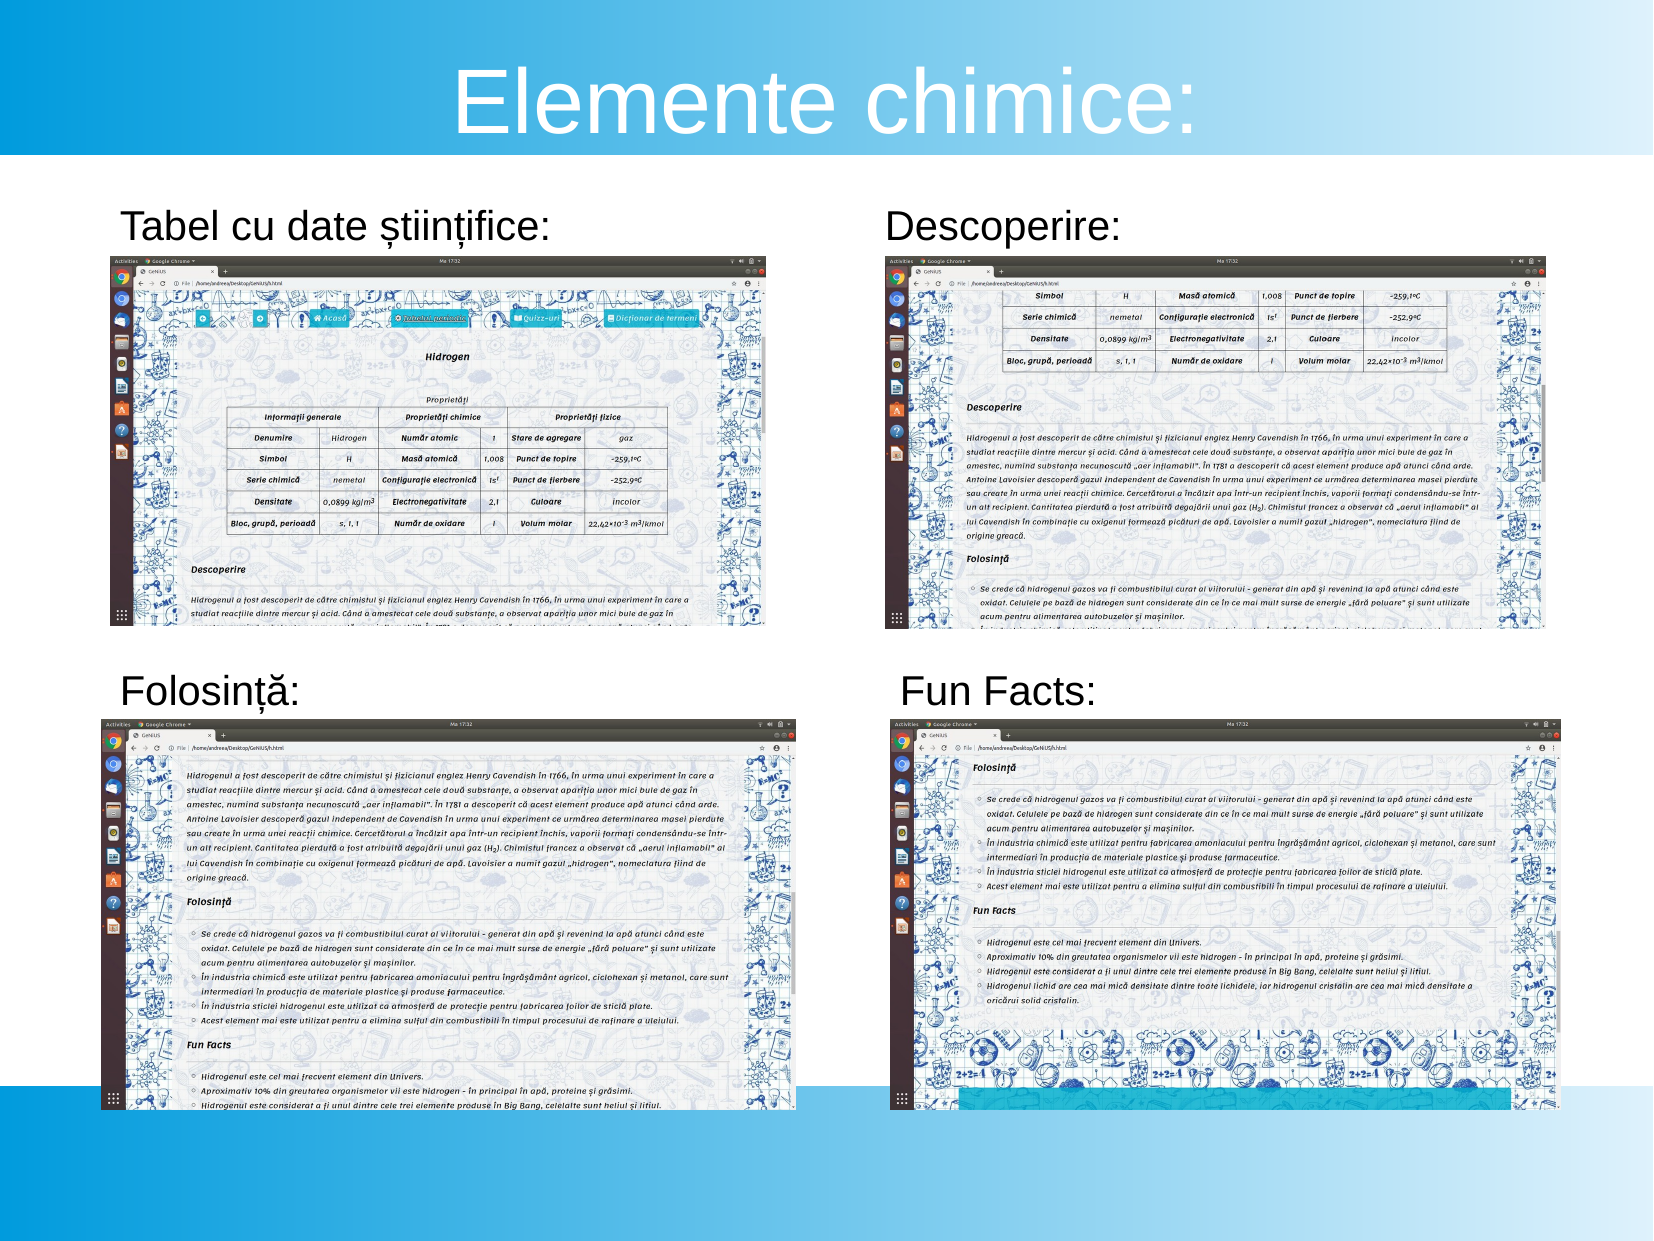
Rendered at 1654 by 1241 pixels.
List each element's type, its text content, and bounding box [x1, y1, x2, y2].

picture [890, 719, 1561, 1111]
text_box Fun Facts: [885, 660, 1531, 722]
title Elemente chimice: [82, 49, 1571, 155]
text_box Folosință: [105, 660, 706, 722]
text_box Descoperire: [870, 195, 1471, 257]
picture [101, 719, 796, 1241]
picture [110, 256, 766, 626]
text_box Tabel cu date științifice: [105, 195, 721, 257]
picture [885, 256, 1546, 629]
